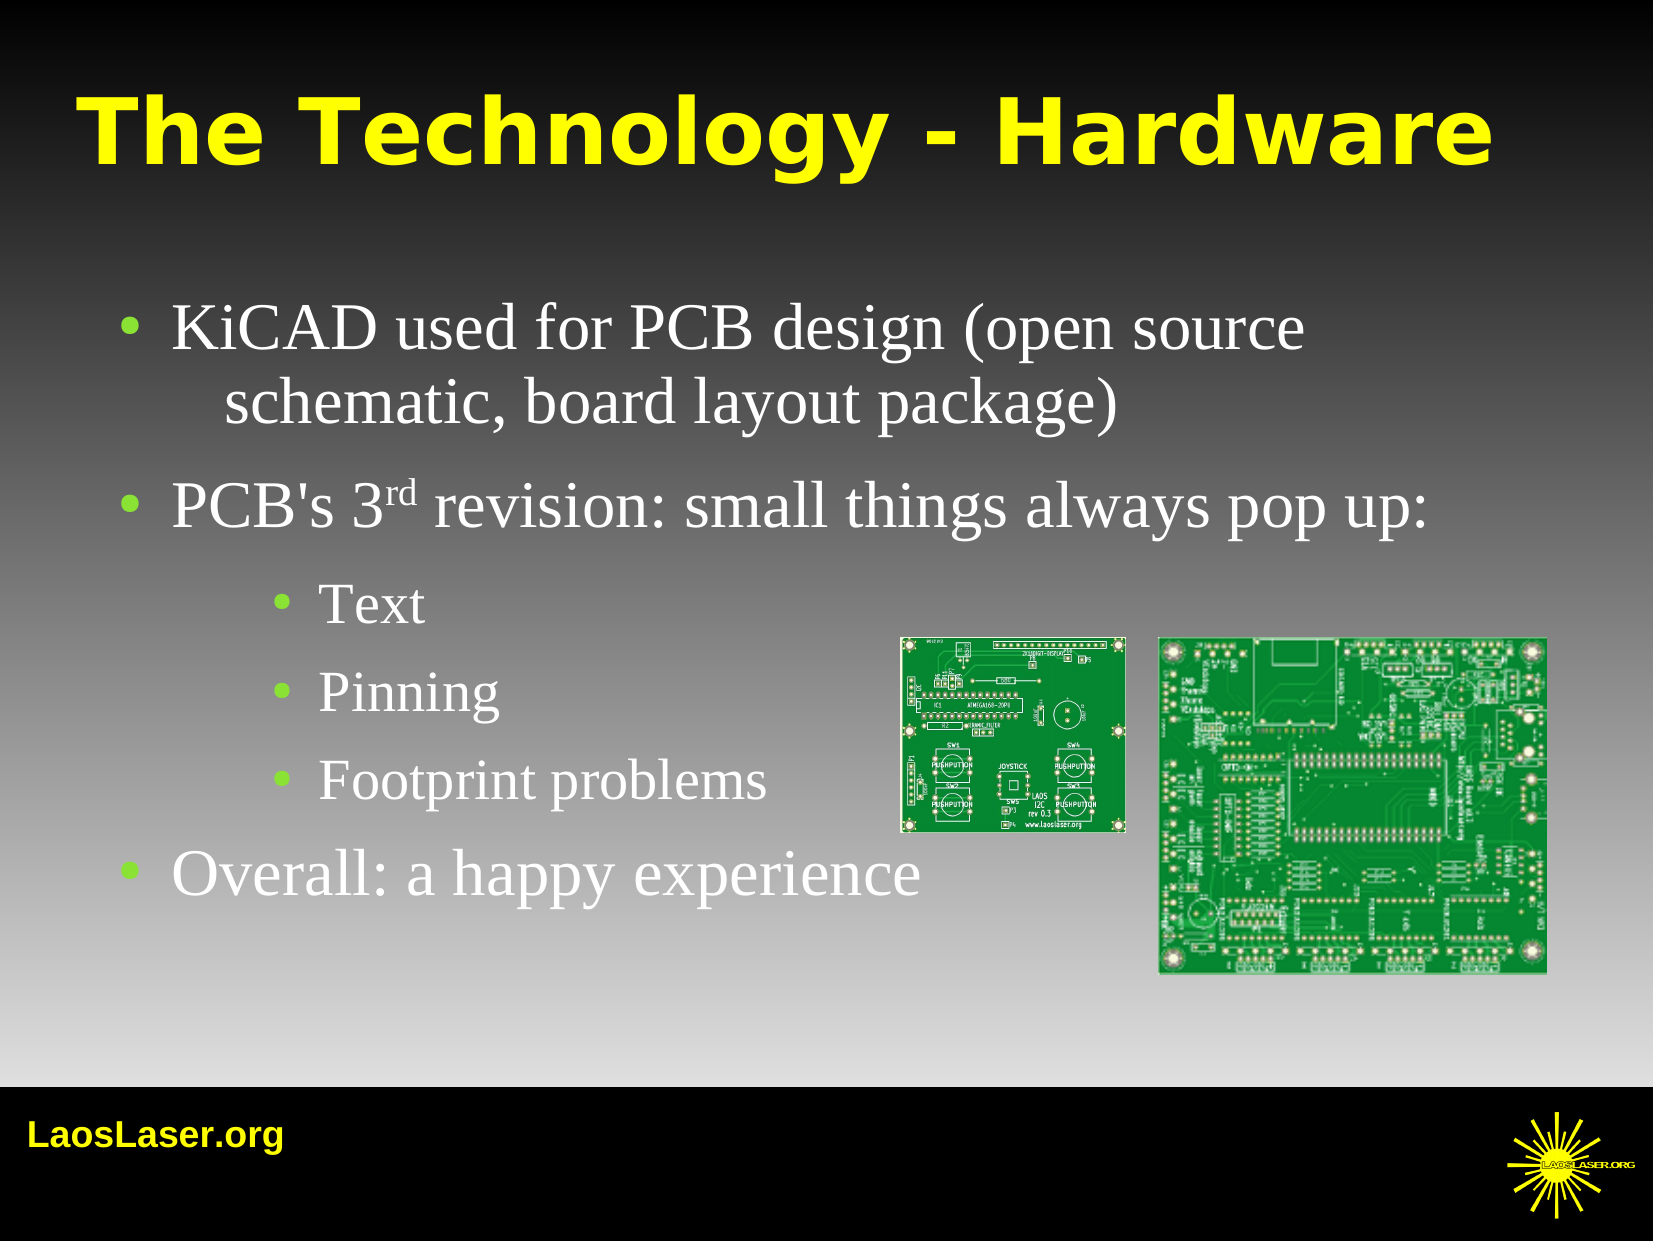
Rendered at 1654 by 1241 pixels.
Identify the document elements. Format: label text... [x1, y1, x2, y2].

picture [900, 637, 1126, 833]
picture [1158, 637, 1547, 976]
list KiCAD used for PCB design (open source schematic, board layout package) PCB's 3rd revision: small things always pop up: Text Pinning Footprint problems Overall: a happy experience [82, 290, 1571, 1036]
picture [1502, 1108, 1640, 1225]
title The Technology - Hardware [76, 36, 1565, 229]
